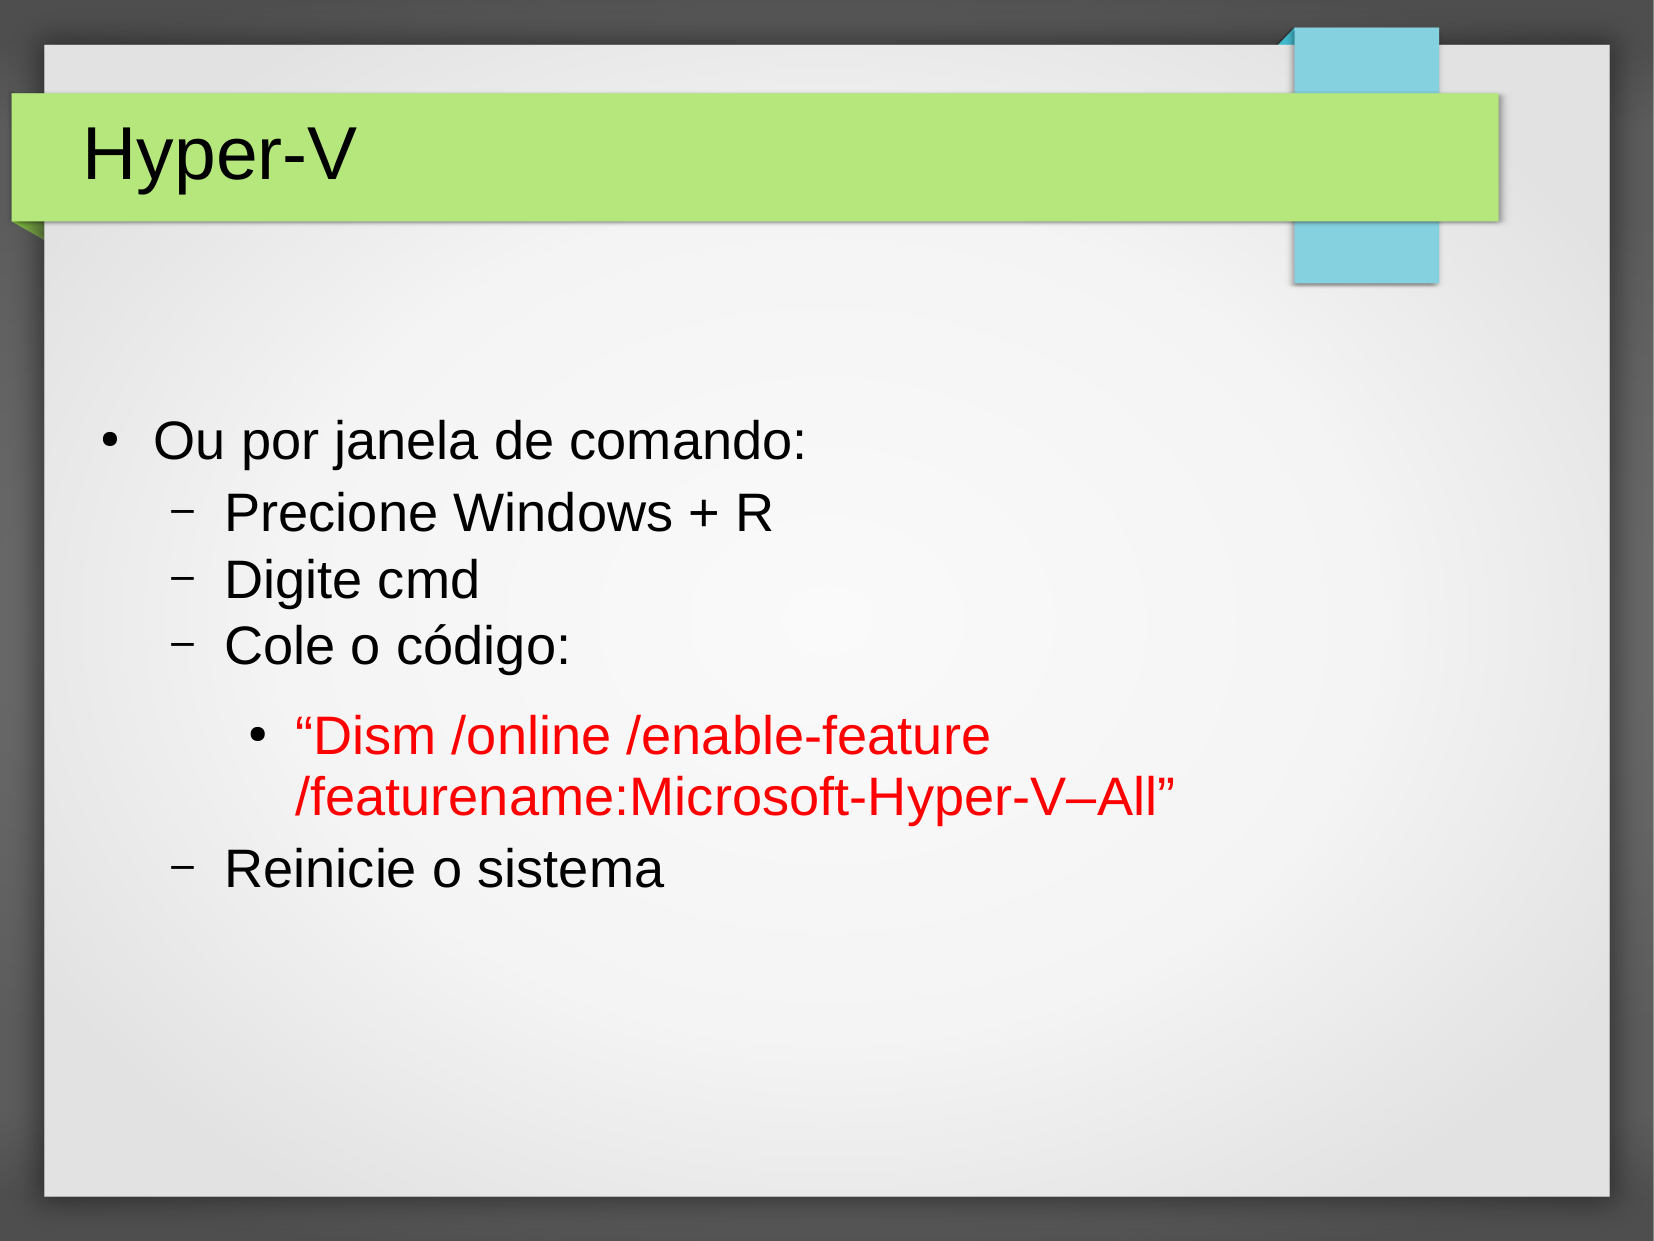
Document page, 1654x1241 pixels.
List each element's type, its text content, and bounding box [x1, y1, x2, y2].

title Hyper-V [82, 94, 1264, 213]
list Ou por janela de comando: Precione Windows + R Digite cmd Cole o código: “Dism /online /enable-feature /featurename:Microsoft-Hyper-V–All” Reinicie o sistema [82, 295, 1571, 1015]
picture [0, 0, 1654, 1241]
